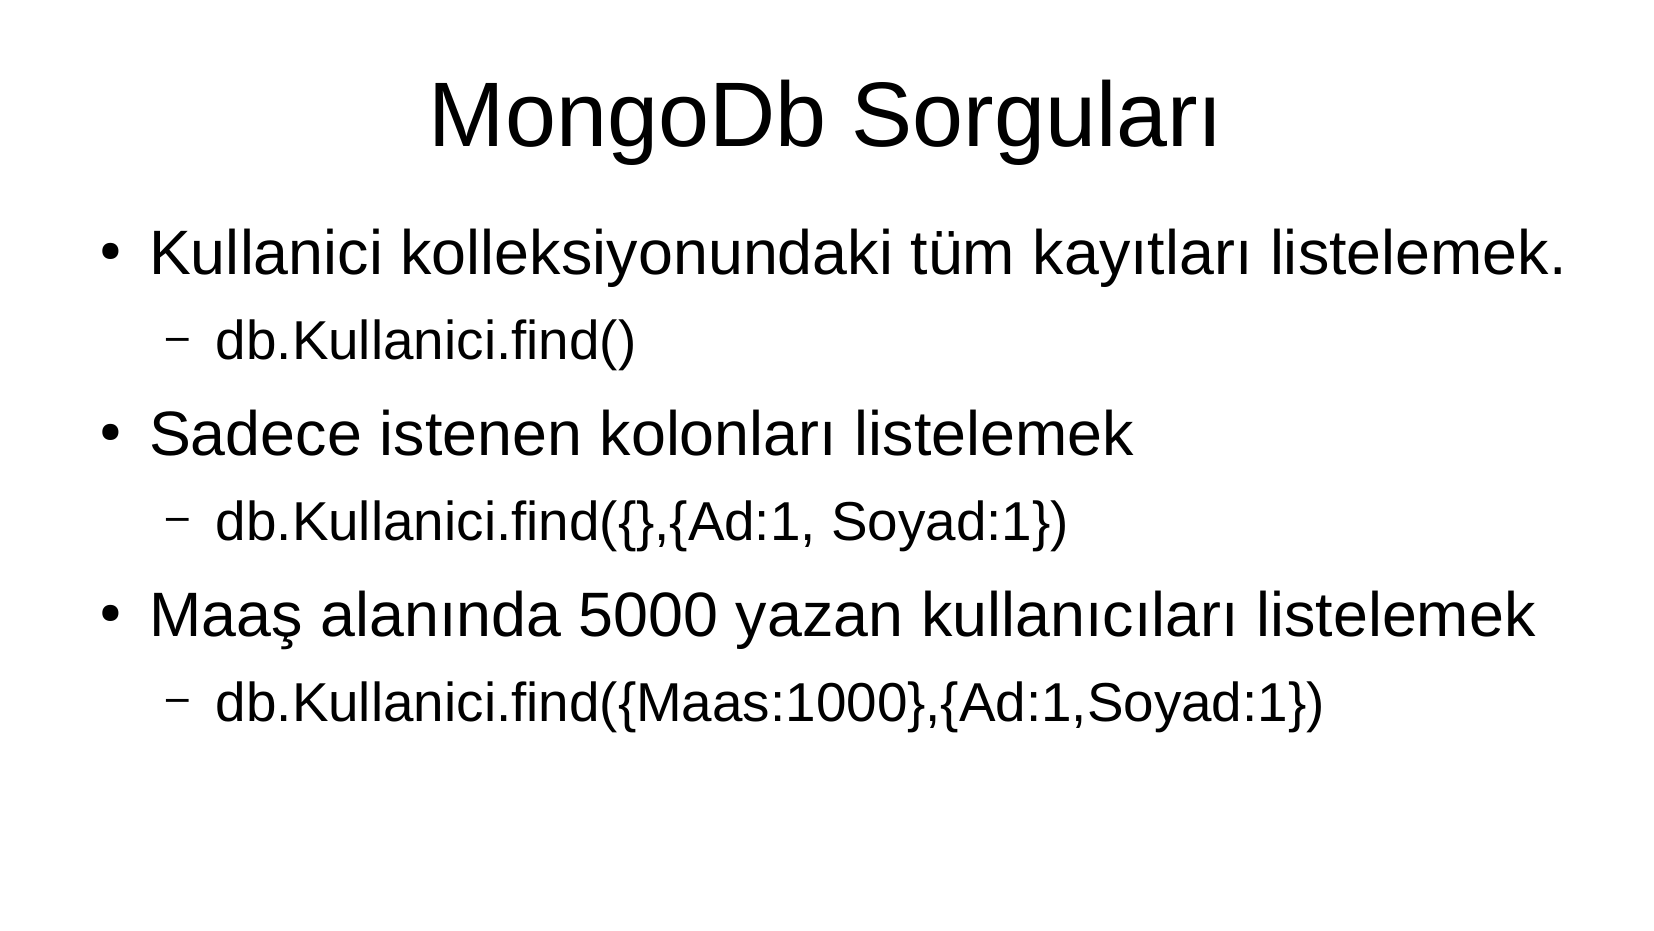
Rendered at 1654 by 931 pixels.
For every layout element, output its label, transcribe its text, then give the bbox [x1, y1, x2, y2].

title MongoDb Sorguları [82, 37, 1571, 193]
list Kullanici kolleksiyonundaki tüm kayıtları listelemek. db.Kullanici.find() Sadece istenen kolonları listelemek db.Kullanici.find({},{Ad:1, Soyad:1}) Maaş alanında 5000 yazan kullanıcıları listelemek db.Kullanici.find({Maas:1000},{Ad:1,Soyad:1}) [82, 217, 1571, 758]
